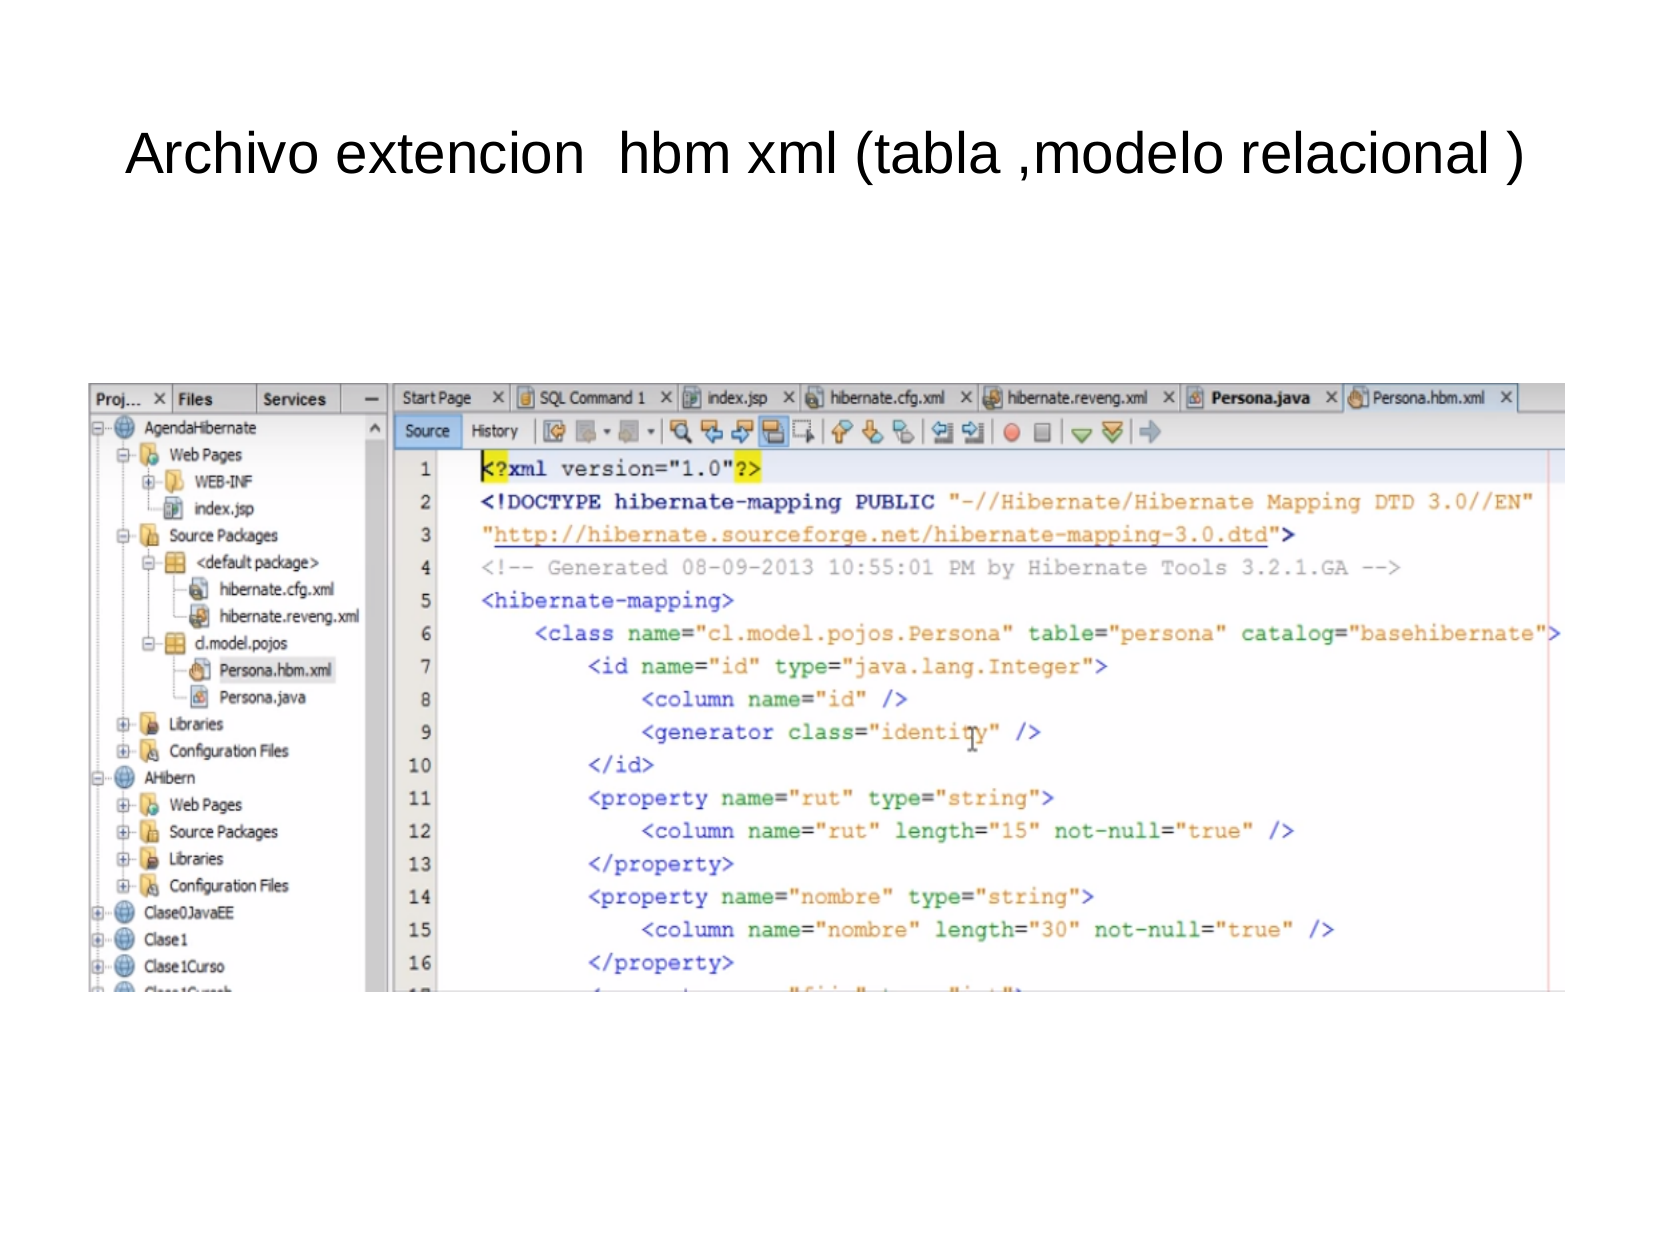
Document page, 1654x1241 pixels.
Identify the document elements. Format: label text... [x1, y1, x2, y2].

picture [88, 383, 1565, 992]
title Archivo extencion hbm xml (tabla ,modelo relacional ) [82, 49, 1571, 257]
